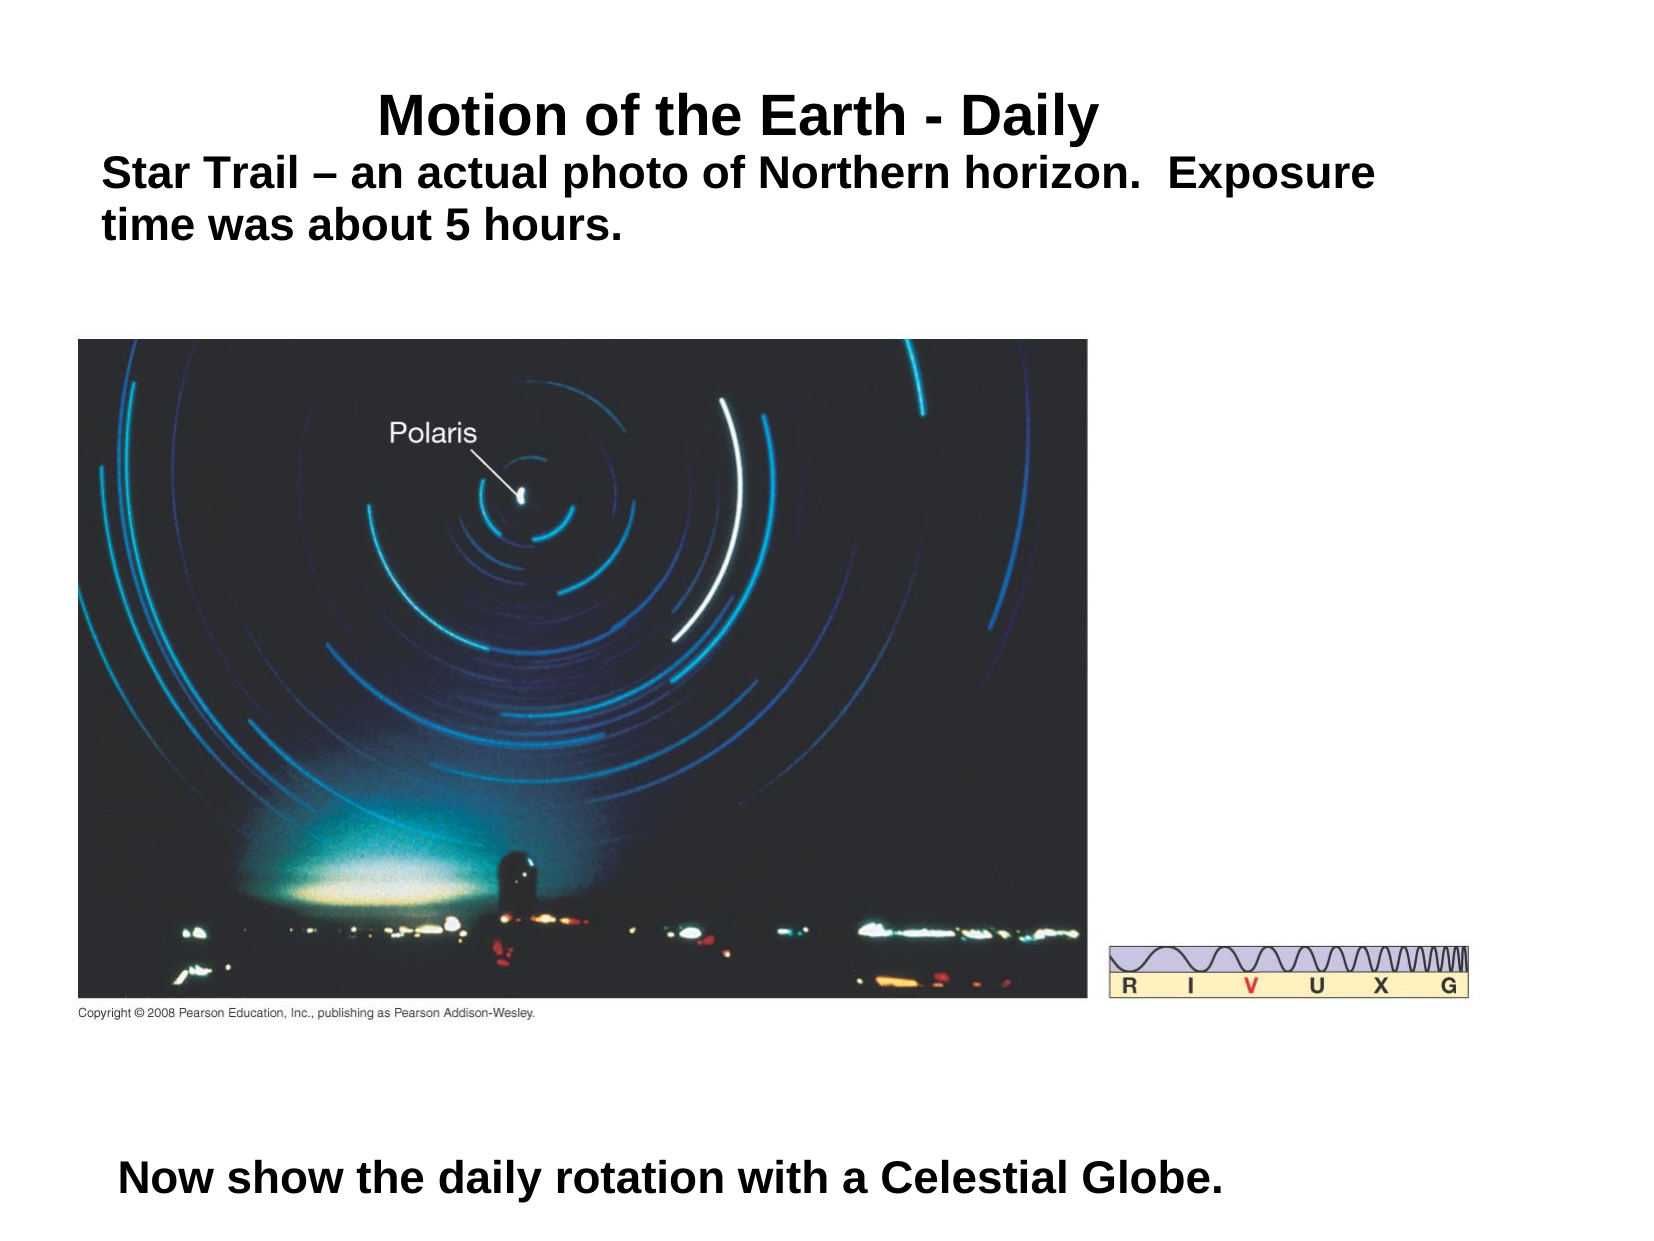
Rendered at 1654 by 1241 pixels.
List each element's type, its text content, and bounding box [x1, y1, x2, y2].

text_box Motion of the Earth - Daily Star Trail – an actual photo of Northern horizon. Exposure time was about 5 hours. [86, 75, 1474, 258]
picture [72, 333, 1475, 1029]
text_box Now show the daily rotation with a Celestial Globe. [102, 1145, 1240, 1212]
